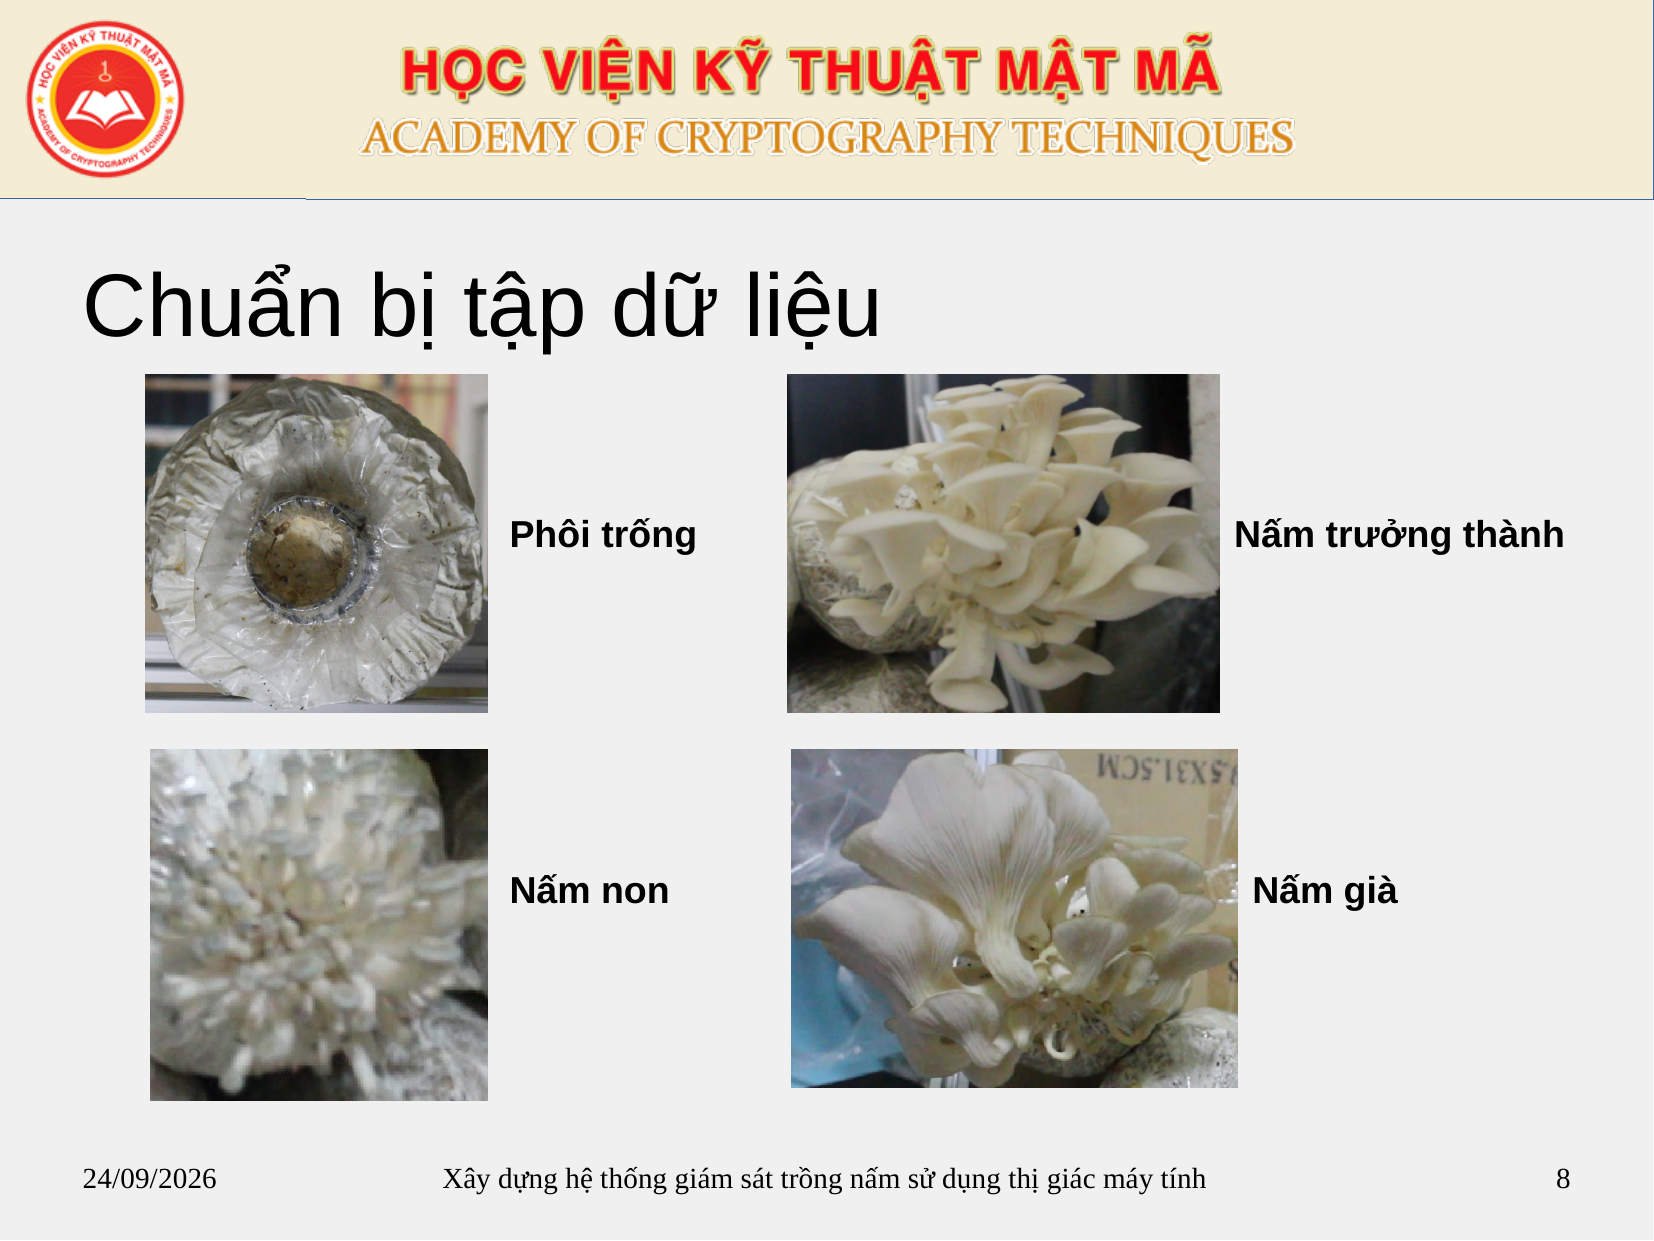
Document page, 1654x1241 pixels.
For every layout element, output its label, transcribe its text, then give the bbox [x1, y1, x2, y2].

title Chuẩn bị tập dữ liệu [82, 236, 1576, 375]
picture [145, 374, 488, 713]
picture [150, 749, 488, 1101]
picture [17, 11, 194, 188]
text_box Nấm trưởng thành [1219, 505, 1581, 563]
picture [787, 374, 1220, 713]
text_box Phôi trống [494, 505, 713, 563]
text_box Nấm già [1237, 862, 1413, 920]
picture [358, 31, 1296, 165]
picture [791, 749, 1238, 1088]
text_box Nấm non [494, 862, 686, 920]
